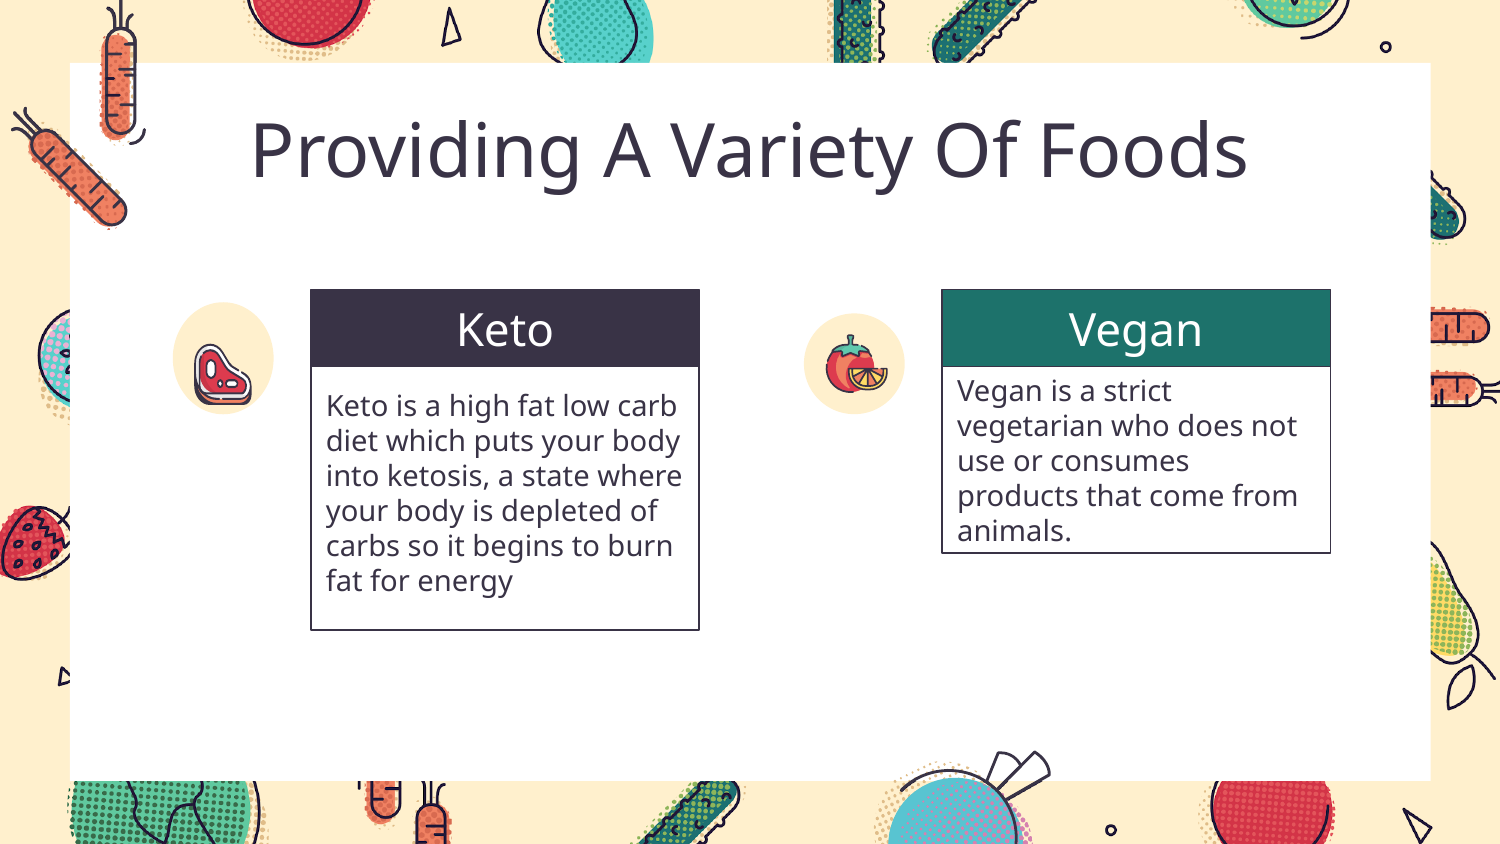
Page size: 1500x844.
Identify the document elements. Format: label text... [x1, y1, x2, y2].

text_box [172, 302, 274, 415]
picture [123, 0, 1500, 844]
subtitle Keto [311, 289, 700, 354]
picture [0, 0, 932, 844]
subtitle Vegan [942, 289, 1331, 366]
picture [112, 31, 133, 42]
subtitle Keto is a high fat low carb diet which puts your body into ketosis, a state where your body is depleted of carbs so it begins to burn fat for energy [311, 354, 700, 631]
subtitle Vegan is a strict vegetarian who does not use or consumes products that come from animals. [942, 366, 1331, 554]
title Providing A Variety Of Foods [152, 88, 1348, 206]
picture [1000, 781, 1033, 797]
text_box [803, 313, 905, 415]
picture [990, 781, 1002, 787]
